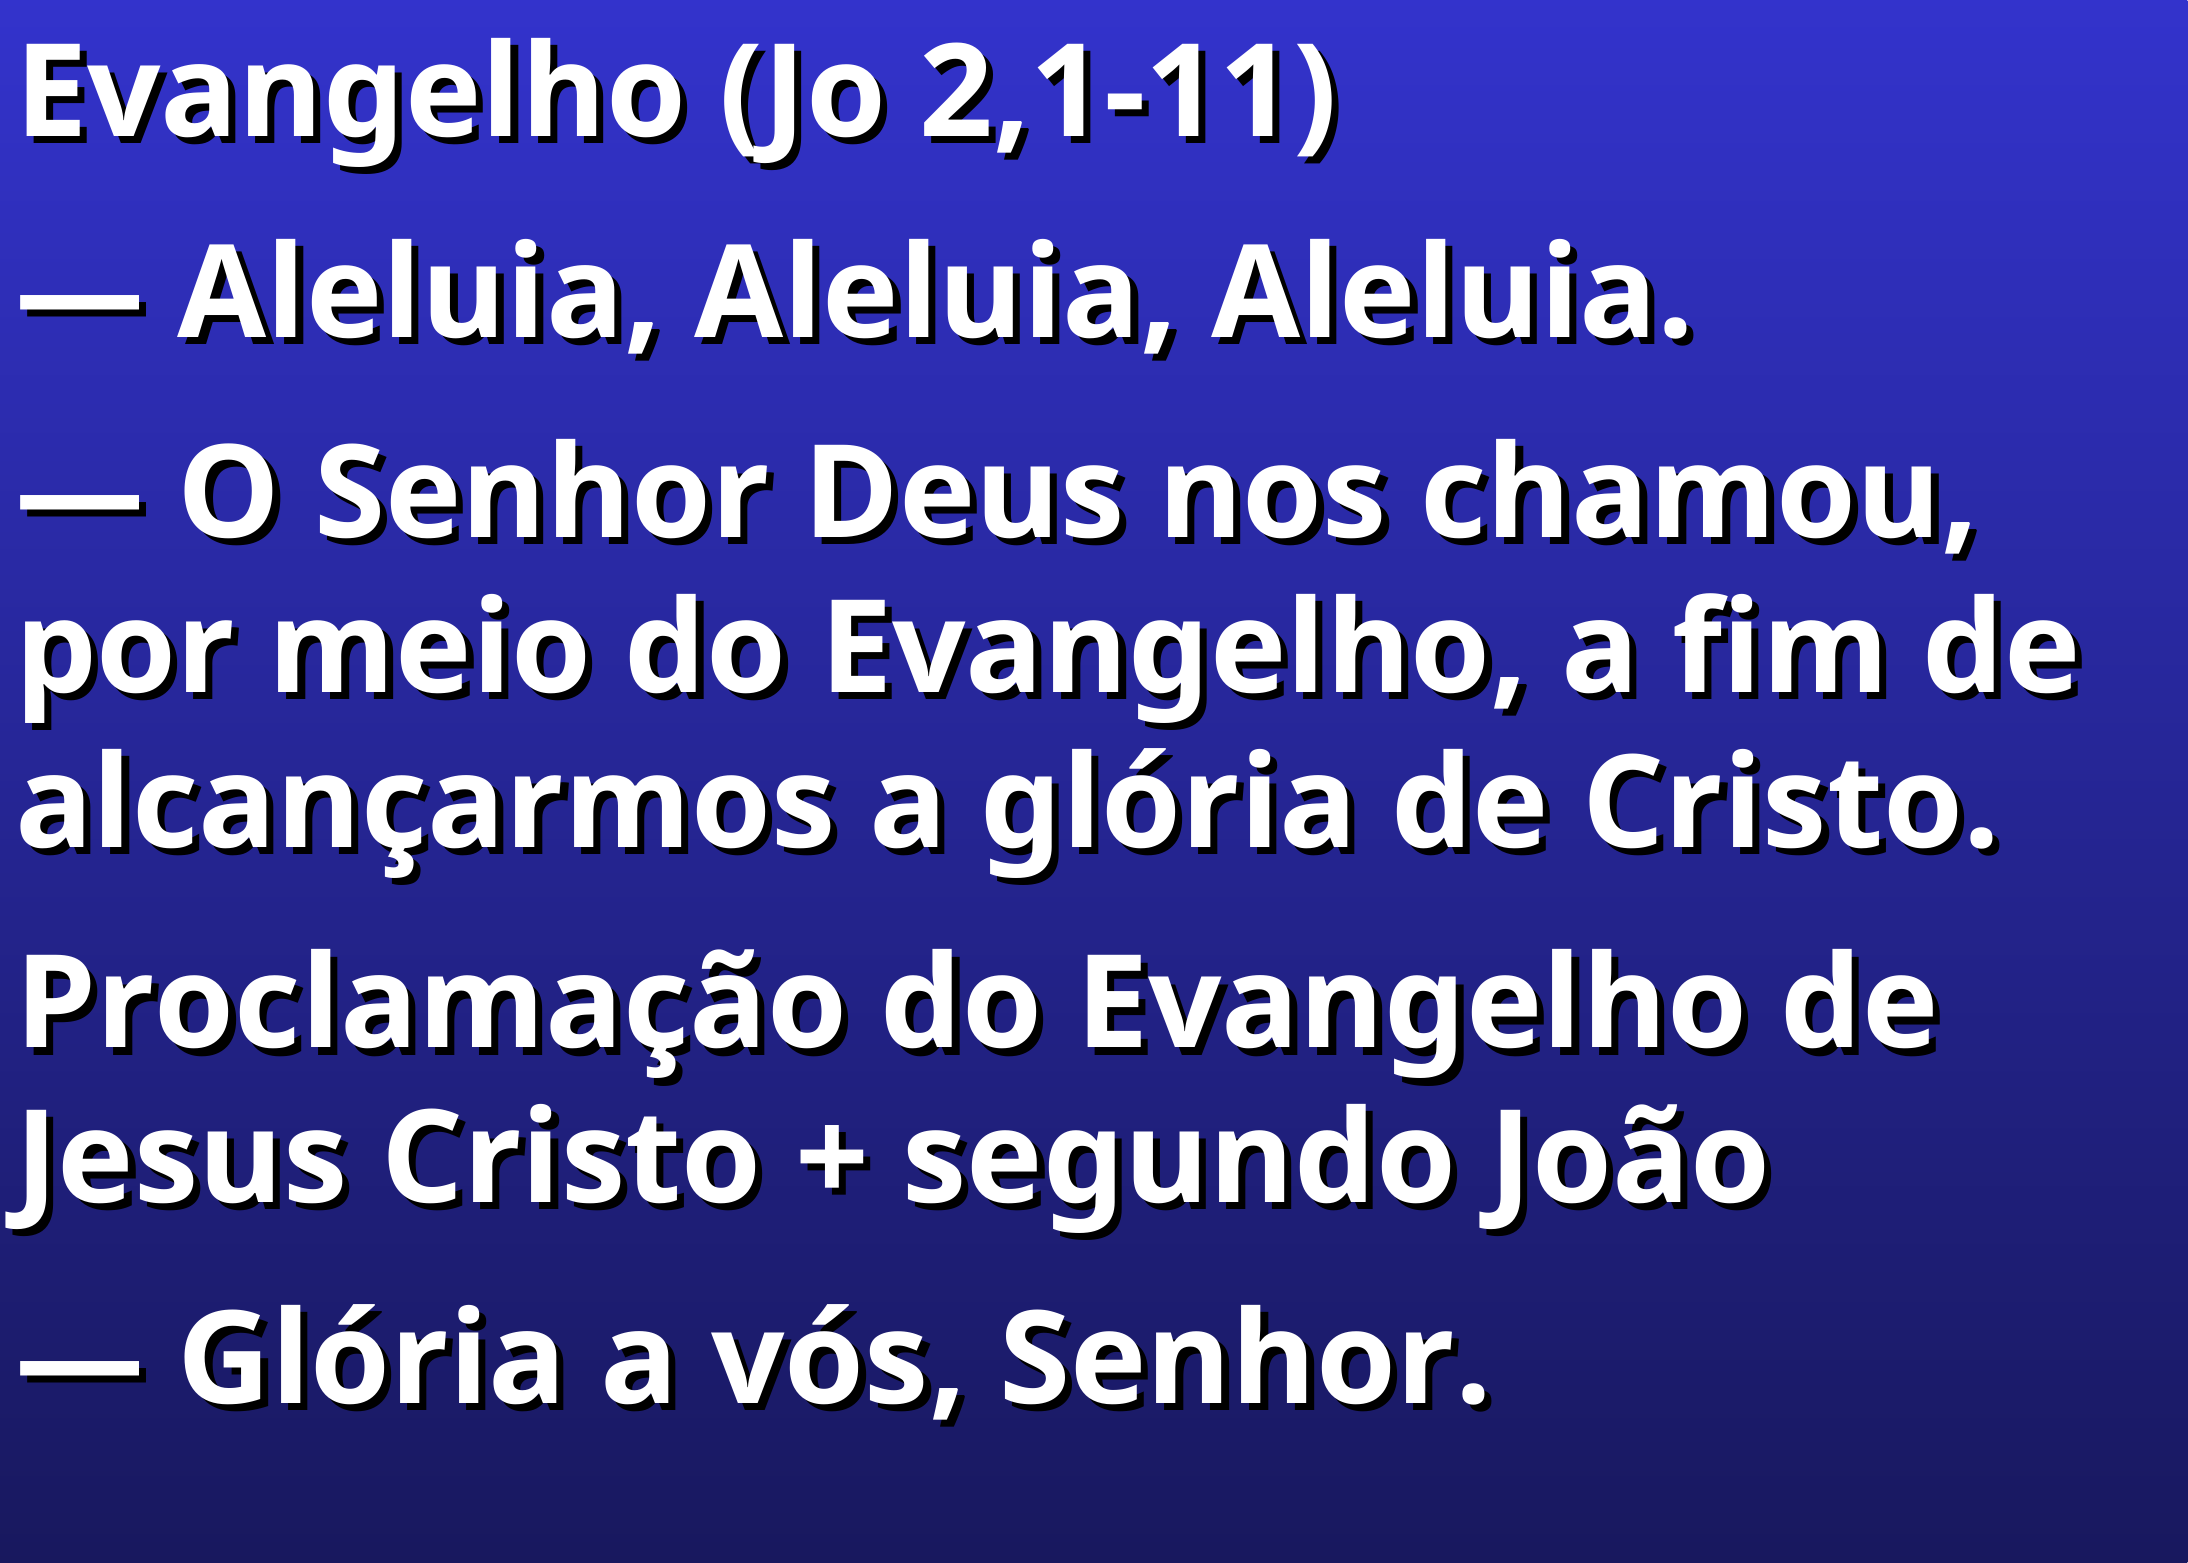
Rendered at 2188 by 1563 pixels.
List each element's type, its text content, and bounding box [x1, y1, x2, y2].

text_box Evangelho (Jo 2,1-11) — Aleluia, Aleluia, Aleluia. — O Senhor Deus nos chamou, por meio do Evangelho, a fim de alcançarmos a glória de Cristo. Proclamação do Evangelho de Jesus Cristo + segundo João — Glória a vós, Senhor. [0, 0, 2188, 1563]
